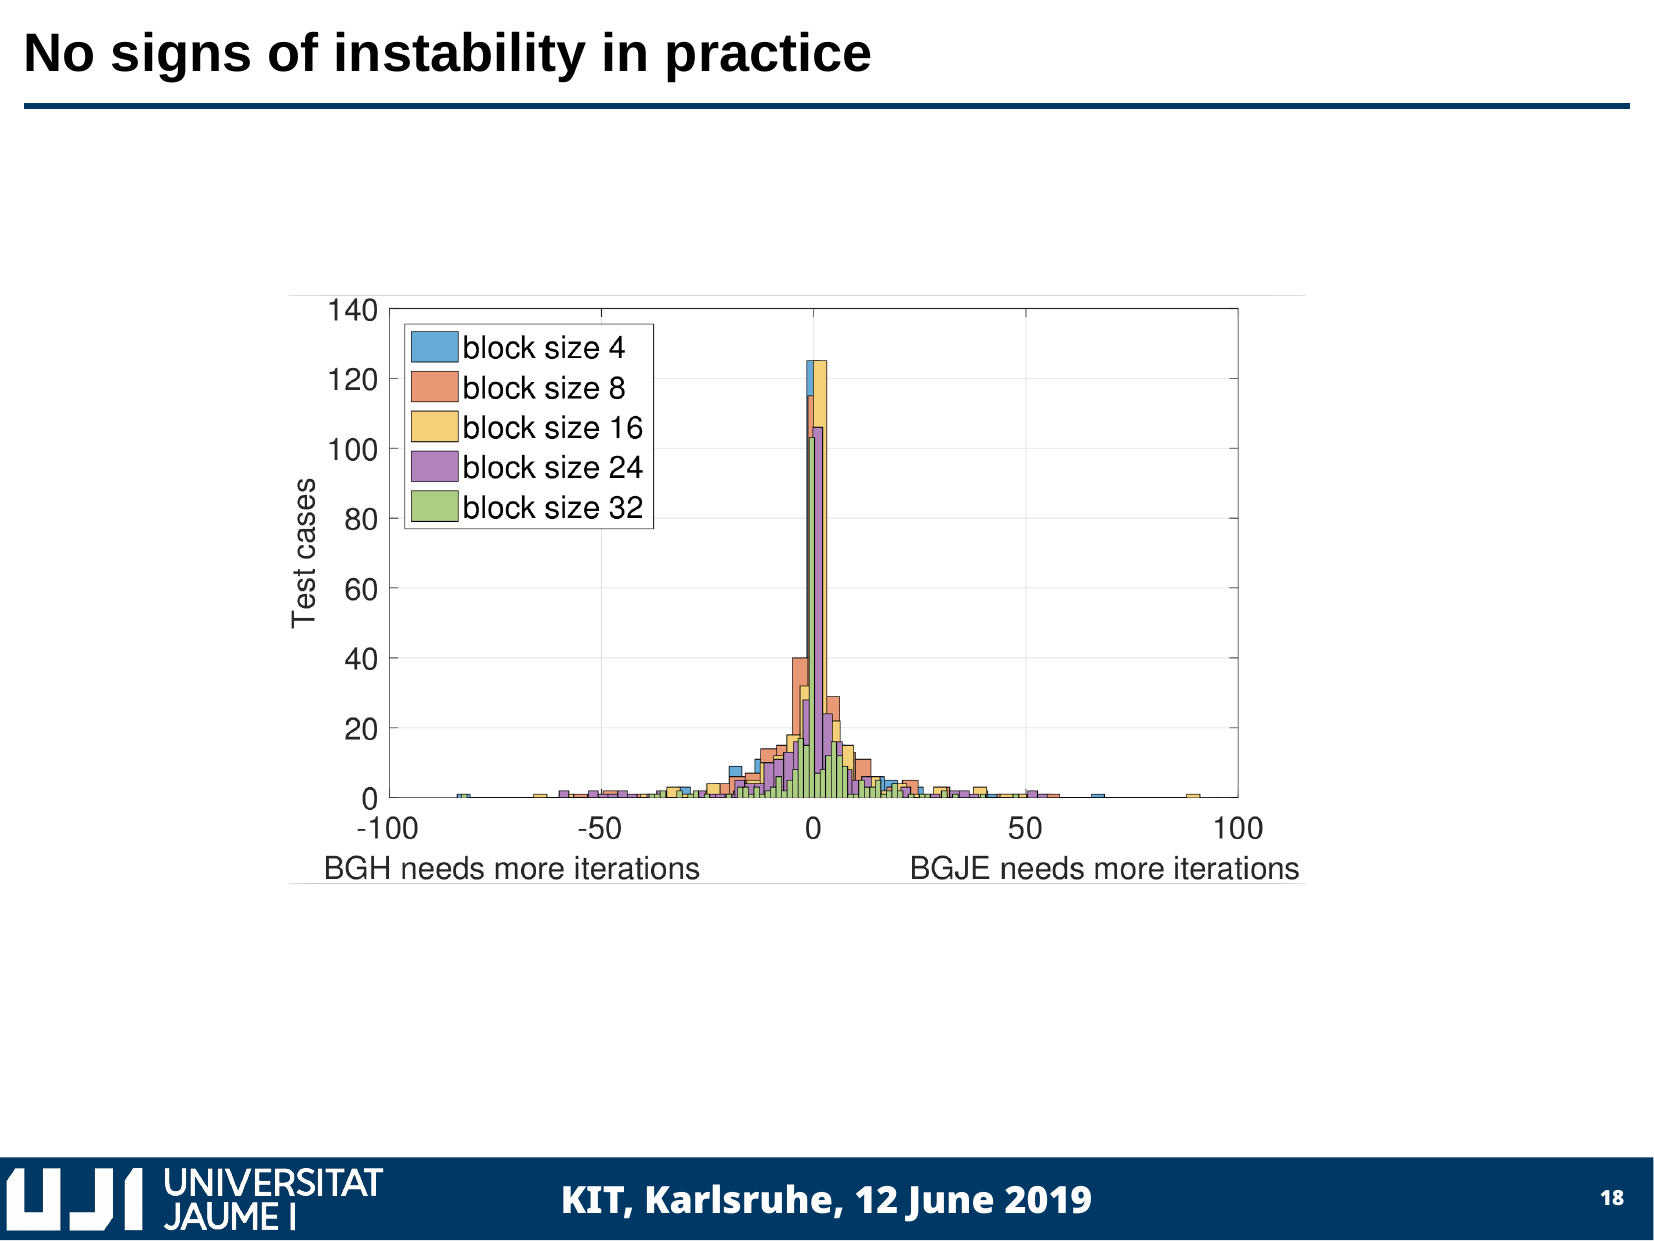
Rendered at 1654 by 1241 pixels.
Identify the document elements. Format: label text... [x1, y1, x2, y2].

picture [289, 295, 1306, 884]
picture [0, 1158, 390, 1241]
title No signs of instability in practice [23, 0, 1630, 107]
